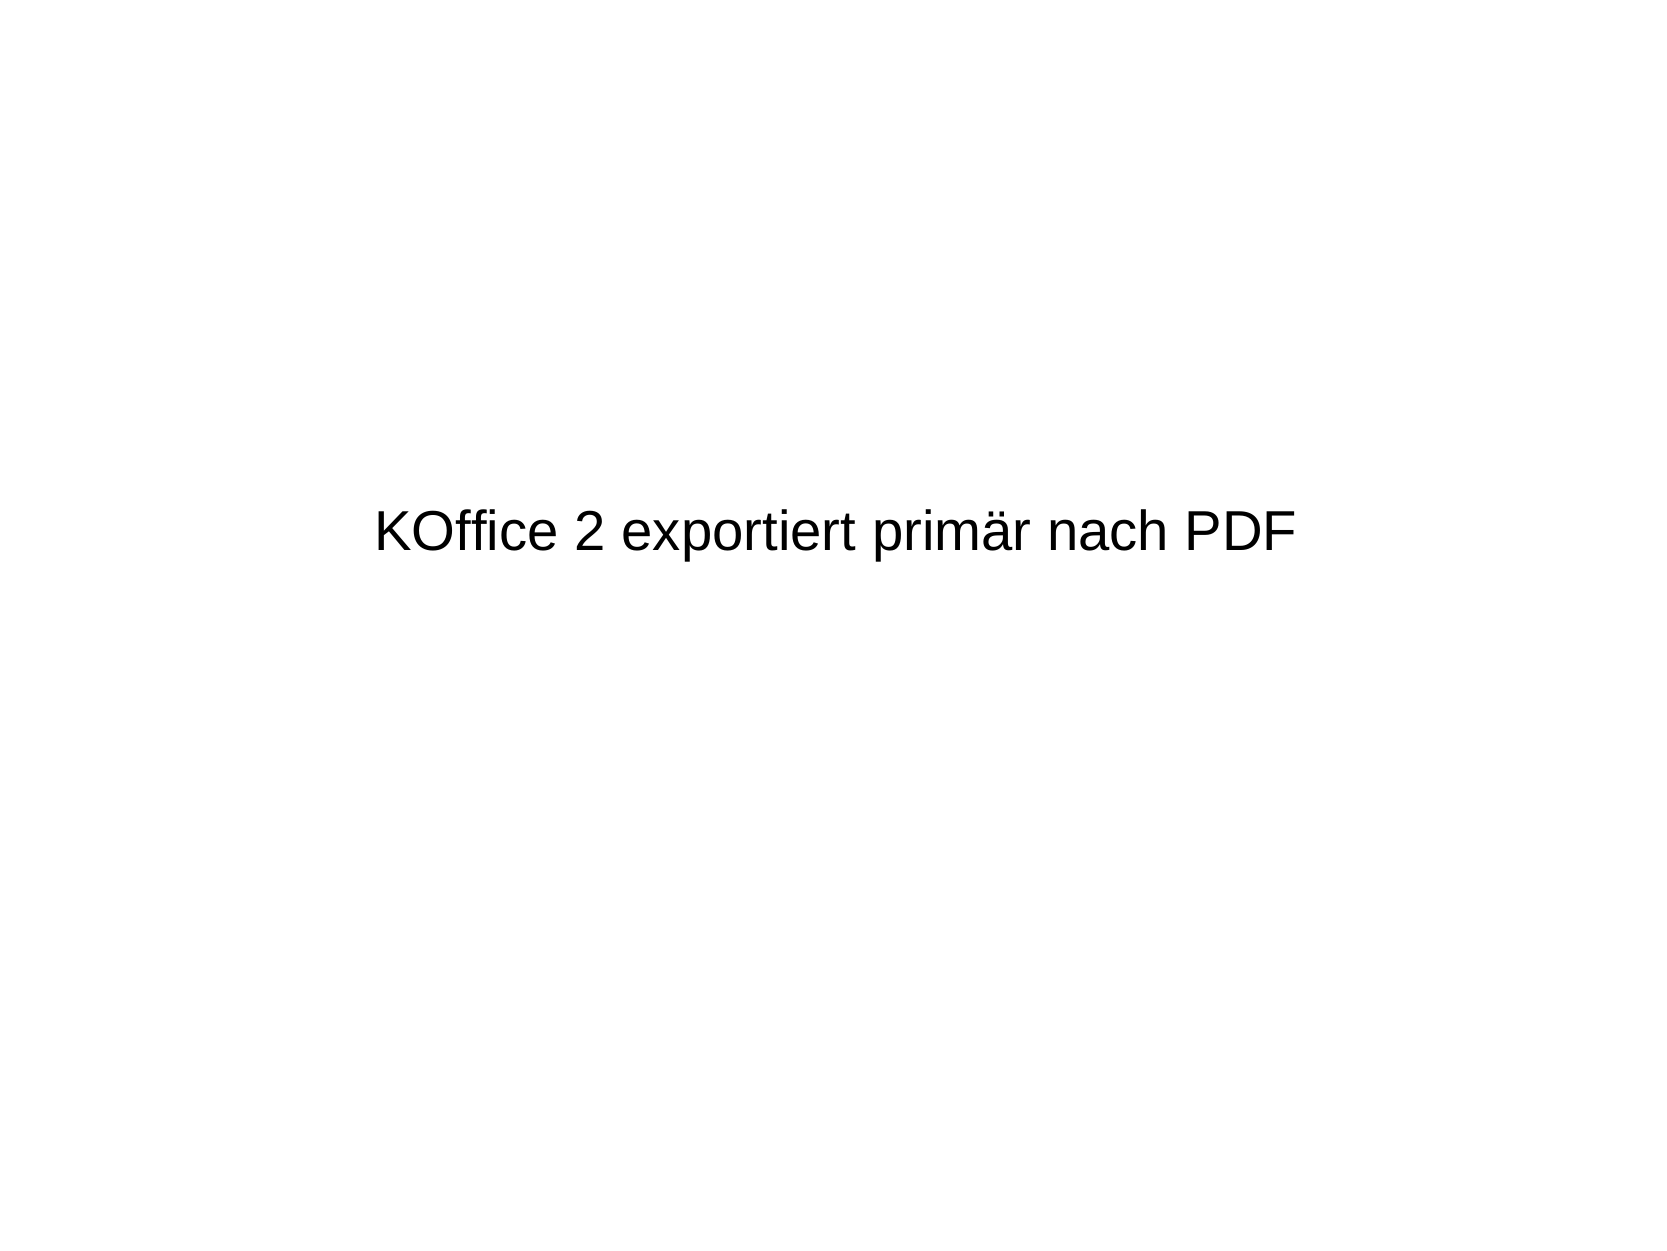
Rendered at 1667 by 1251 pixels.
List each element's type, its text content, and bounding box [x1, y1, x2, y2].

subtitle KOffice 2 exportiert primär nach PDF [0, 502, 1667, 864]
